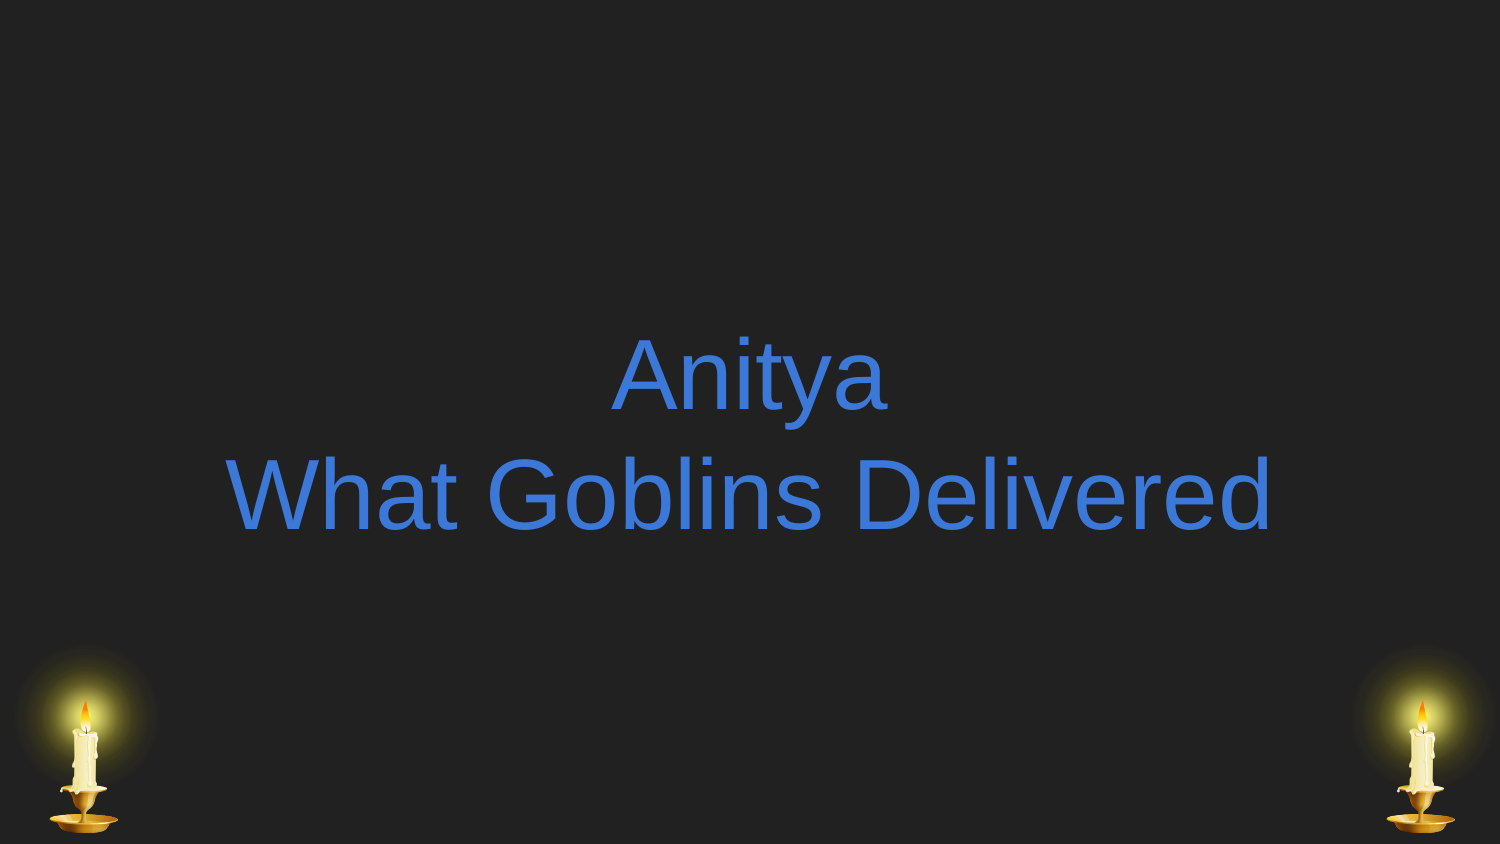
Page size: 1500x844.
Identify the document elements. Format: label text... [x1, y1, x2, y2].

text_box Anitya What Goblins Delivered [149, 294, 1351, 550]
picture [1347, 640, 1500, 835]
picture [10, 640, 163, 835]
